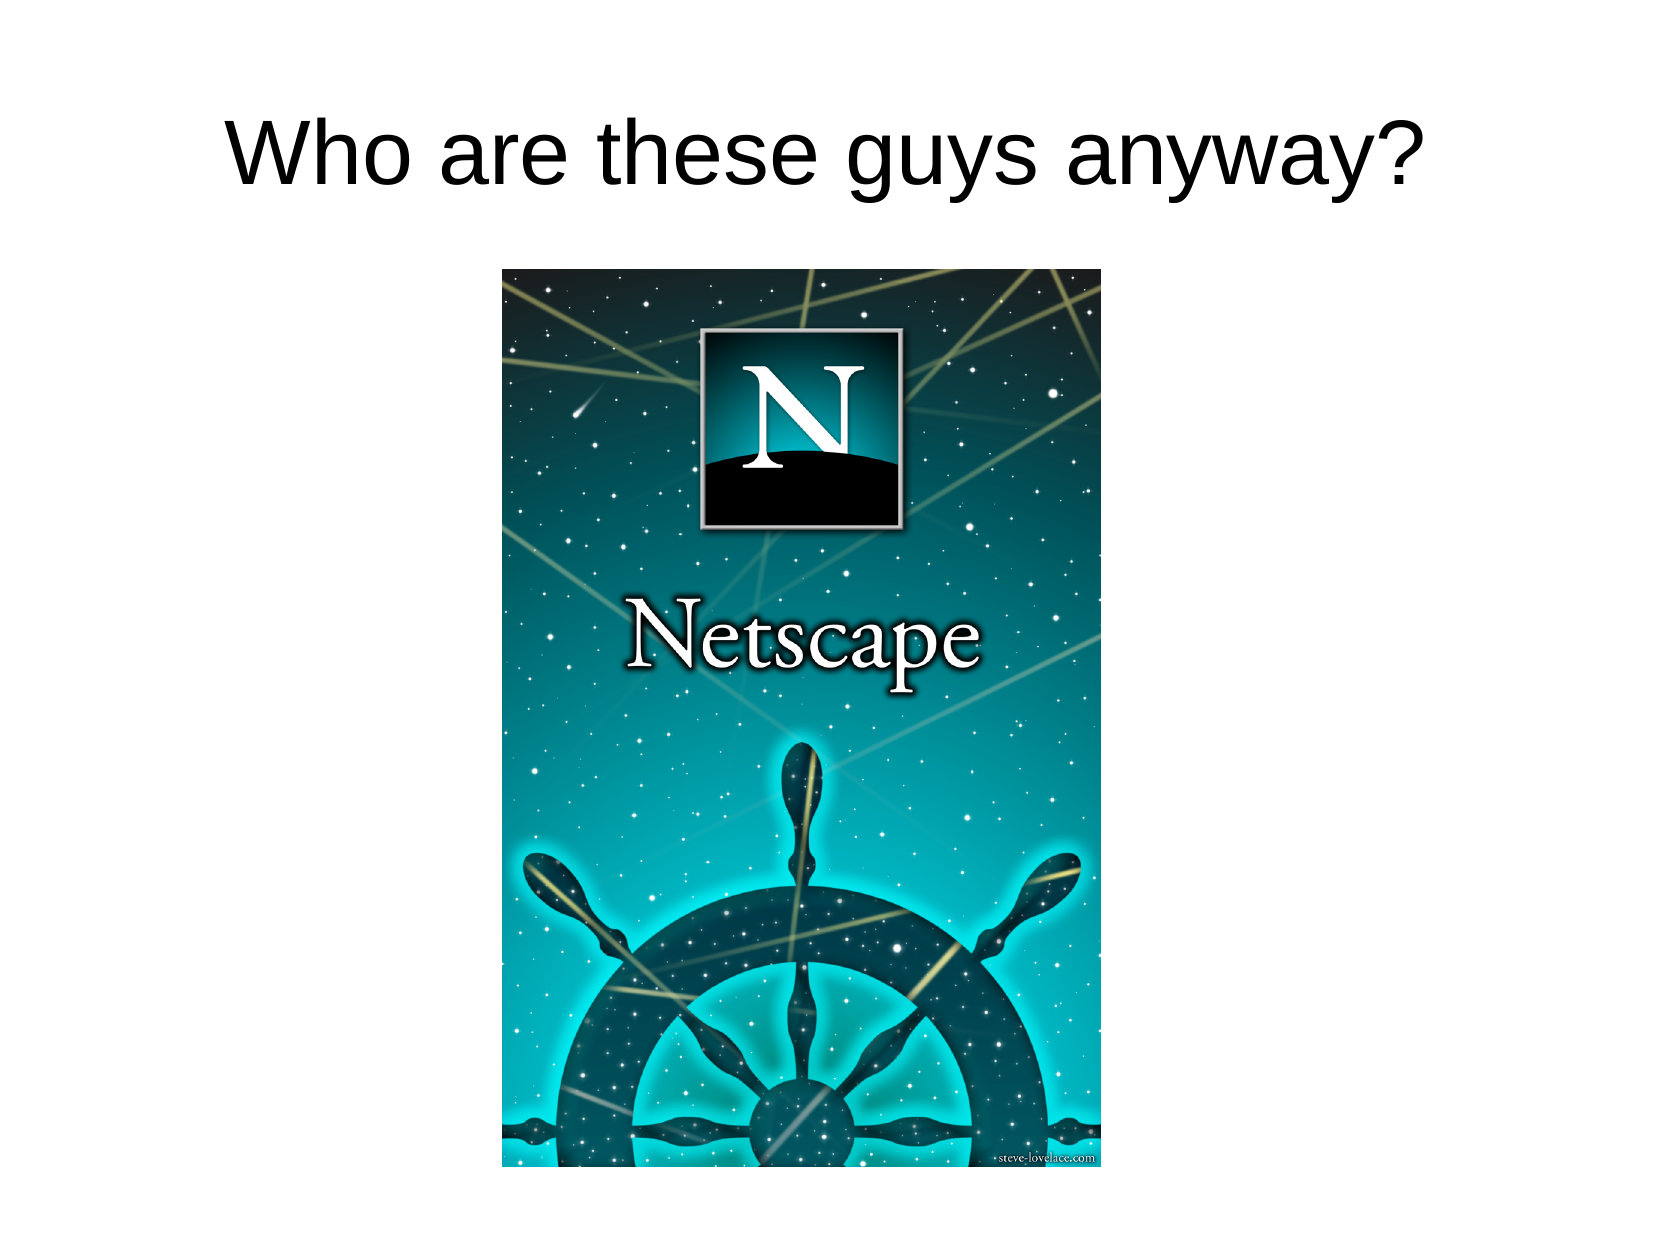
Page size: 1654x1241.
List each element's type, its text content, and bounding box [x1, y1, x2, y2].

title Who are these guys anyway? [82, 49, 1571, 257]
picture [502, 269, 1101, 1168]
